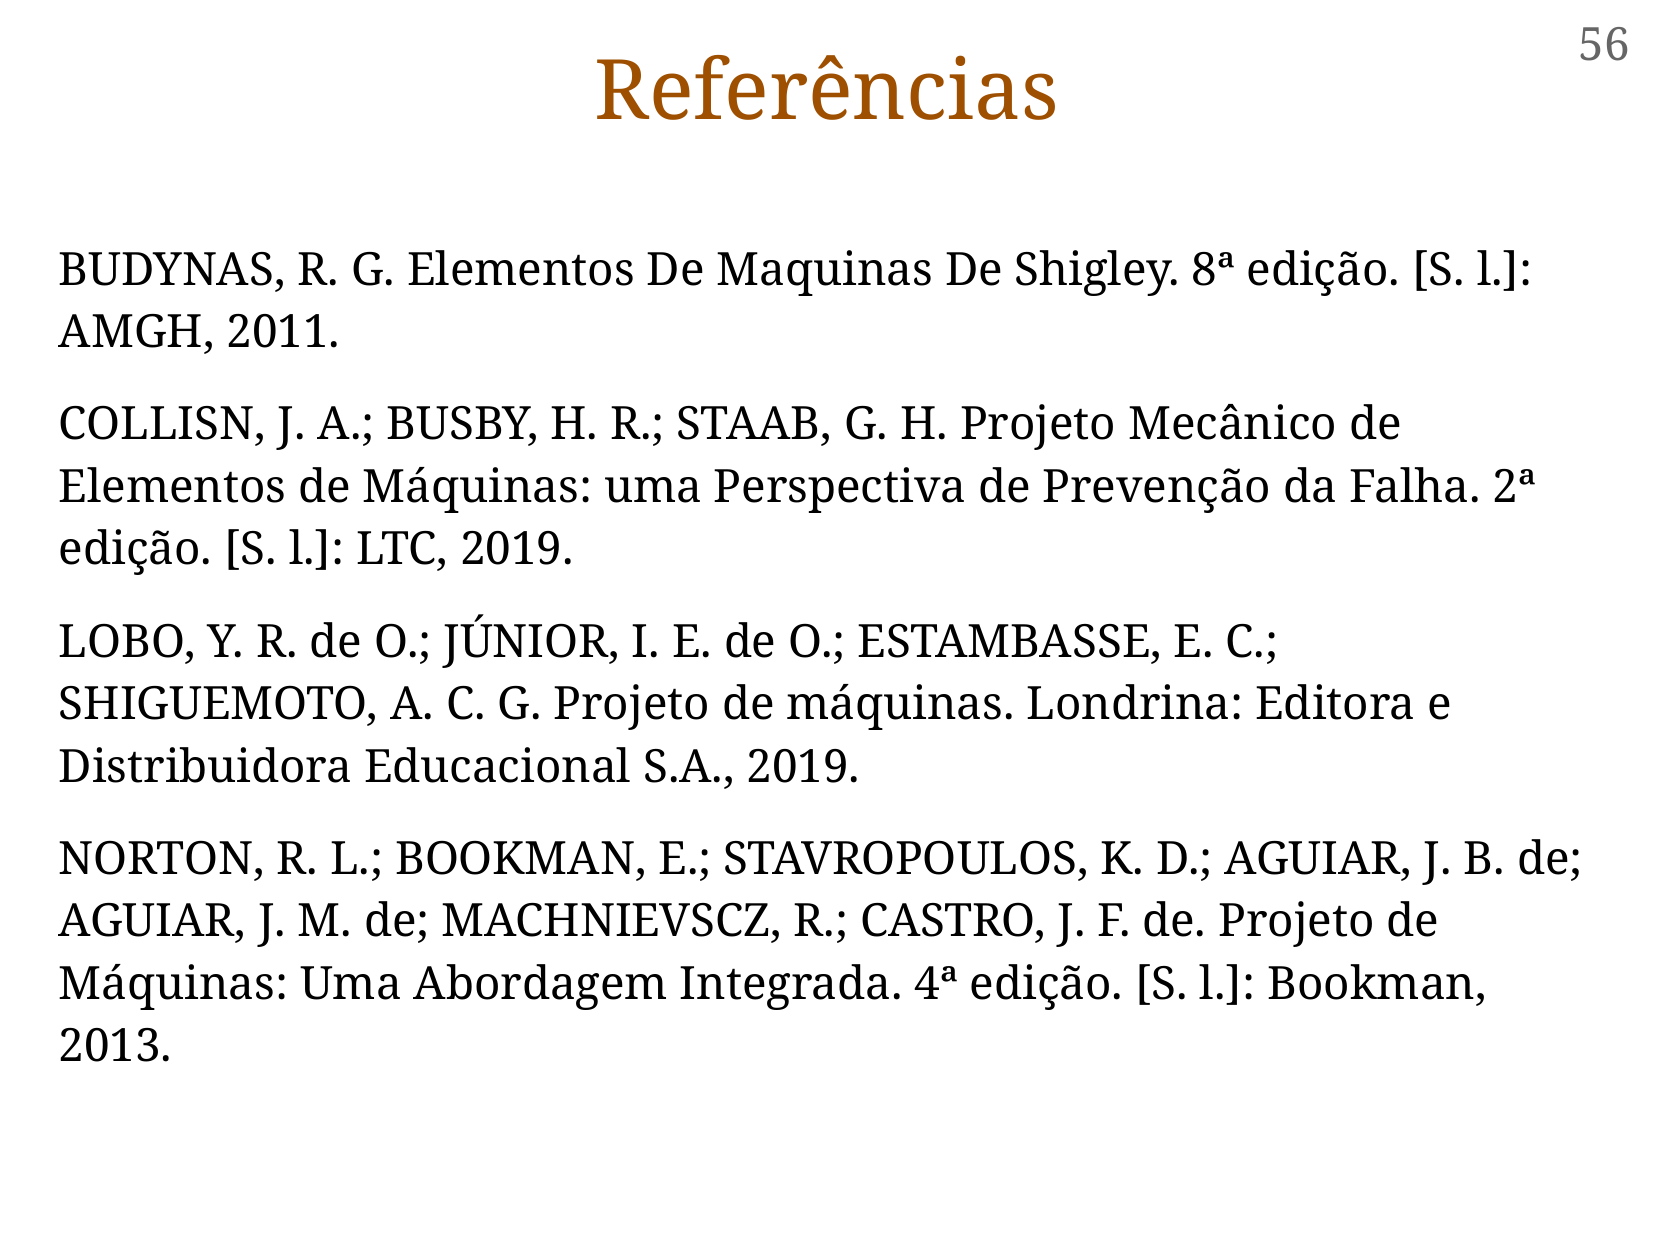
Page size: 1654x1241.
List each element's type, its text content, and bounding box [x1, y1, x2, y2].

title Referências [59, 29, 1595, 148]
list BUDYNAS, R. G. Elementos De Maquinas De Shigley. 8ª edição. [S. l.]: AMGH, 2011. COLLISN, J. A.; BUSBY, H. R.; STAAB, G. H. Projeto Mecânico de Elementos de Máquinas: uma Perspectiva de Prevenção da Falha. 2ª edição. [S. l.]: LTC, 2019. LOBO, Y. R. de O.; JÚNIOR, I. E. de O.; ESTAMBASSE, E. C.; SHIGUEMOTO, A. C. G. Projeto de máquinas. Londrina: Editora e Distribuidora Educacional S.A., 2019. NORTON, R. L.; BOOKMAN, E.; STAVROPOULOS, K. D.; AGUIAR, J. B. de; AGUIAR, J. M. de; MACHNIEVSCZ, R.; CASTRO, J. F. de. Projeto de Máquinas: Uma Abordagem Integrada. 4ª edição. [S. l.]: Bookman, 2013. [59, 236, 1595, 1211]
